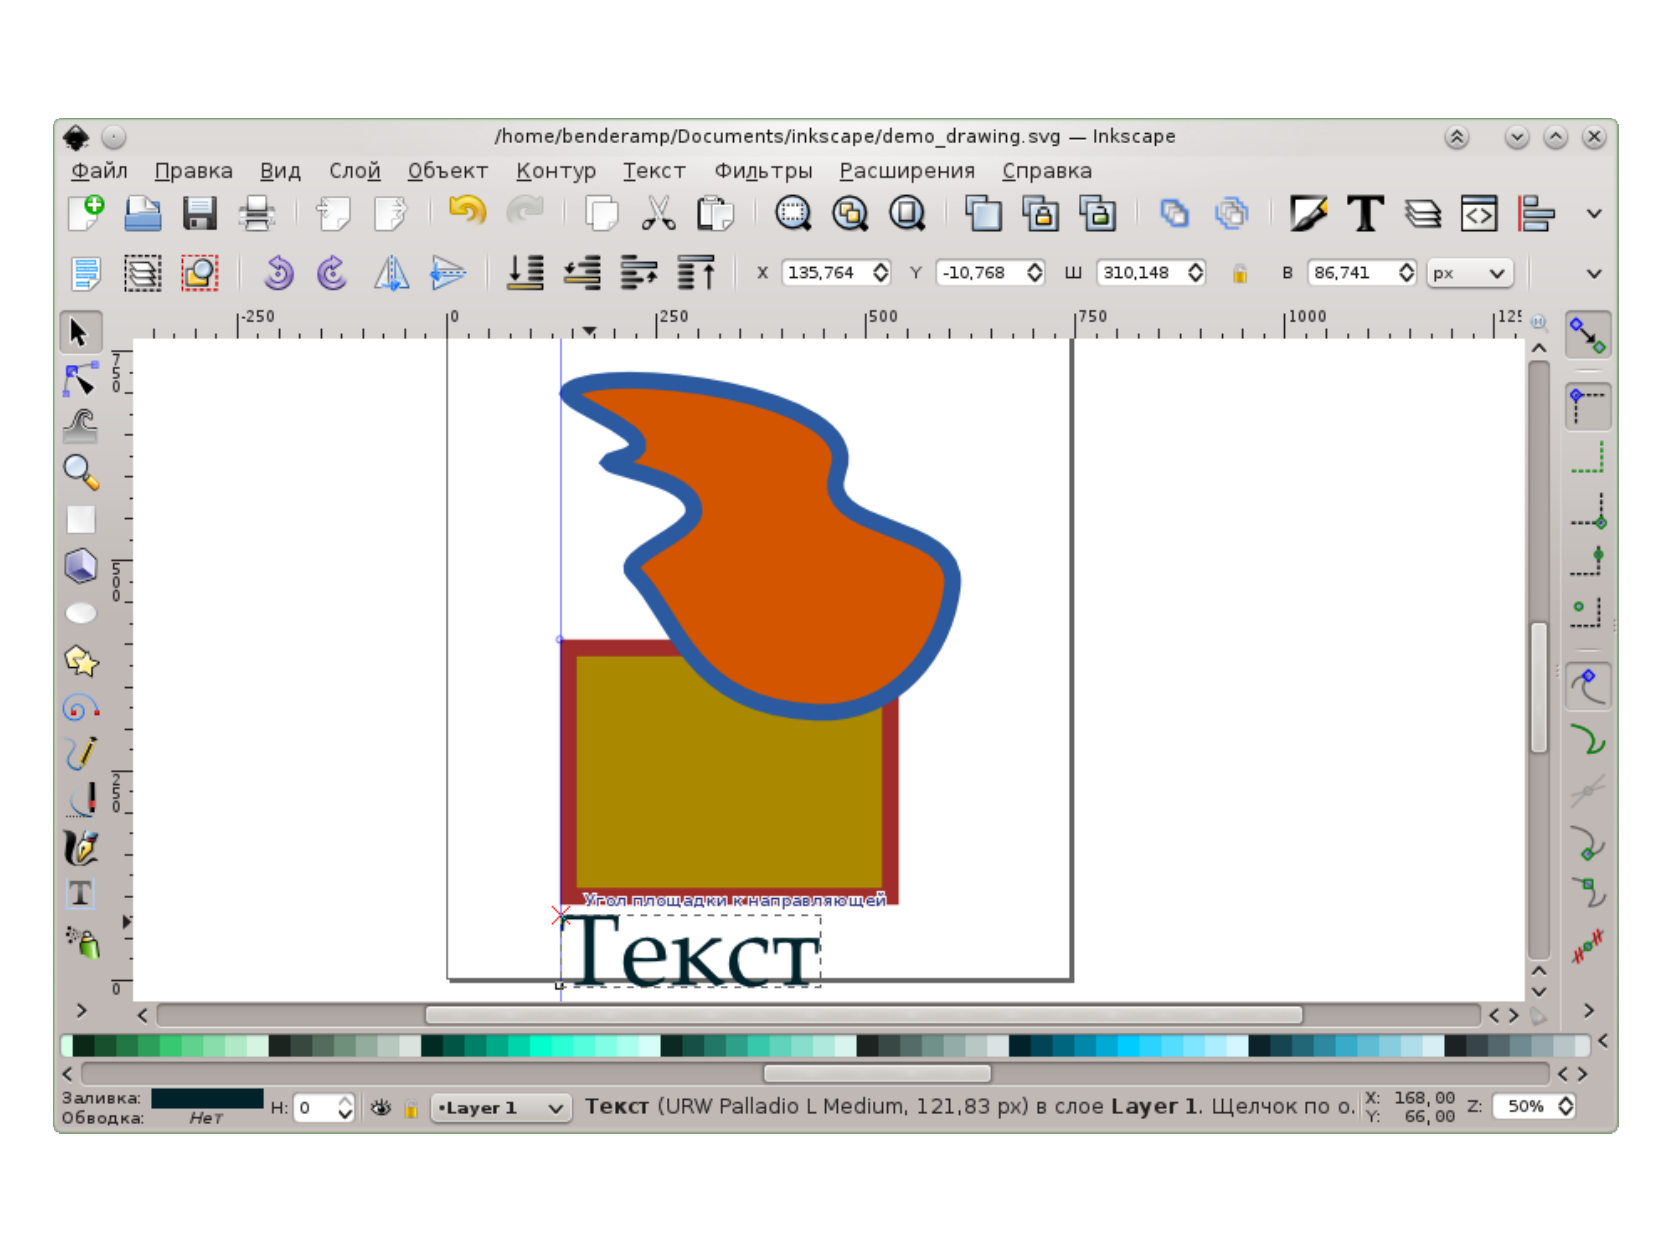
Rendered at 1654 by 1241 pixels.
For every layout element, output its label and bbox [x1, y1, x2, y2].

picture [53, 118, 1619, 1134]
